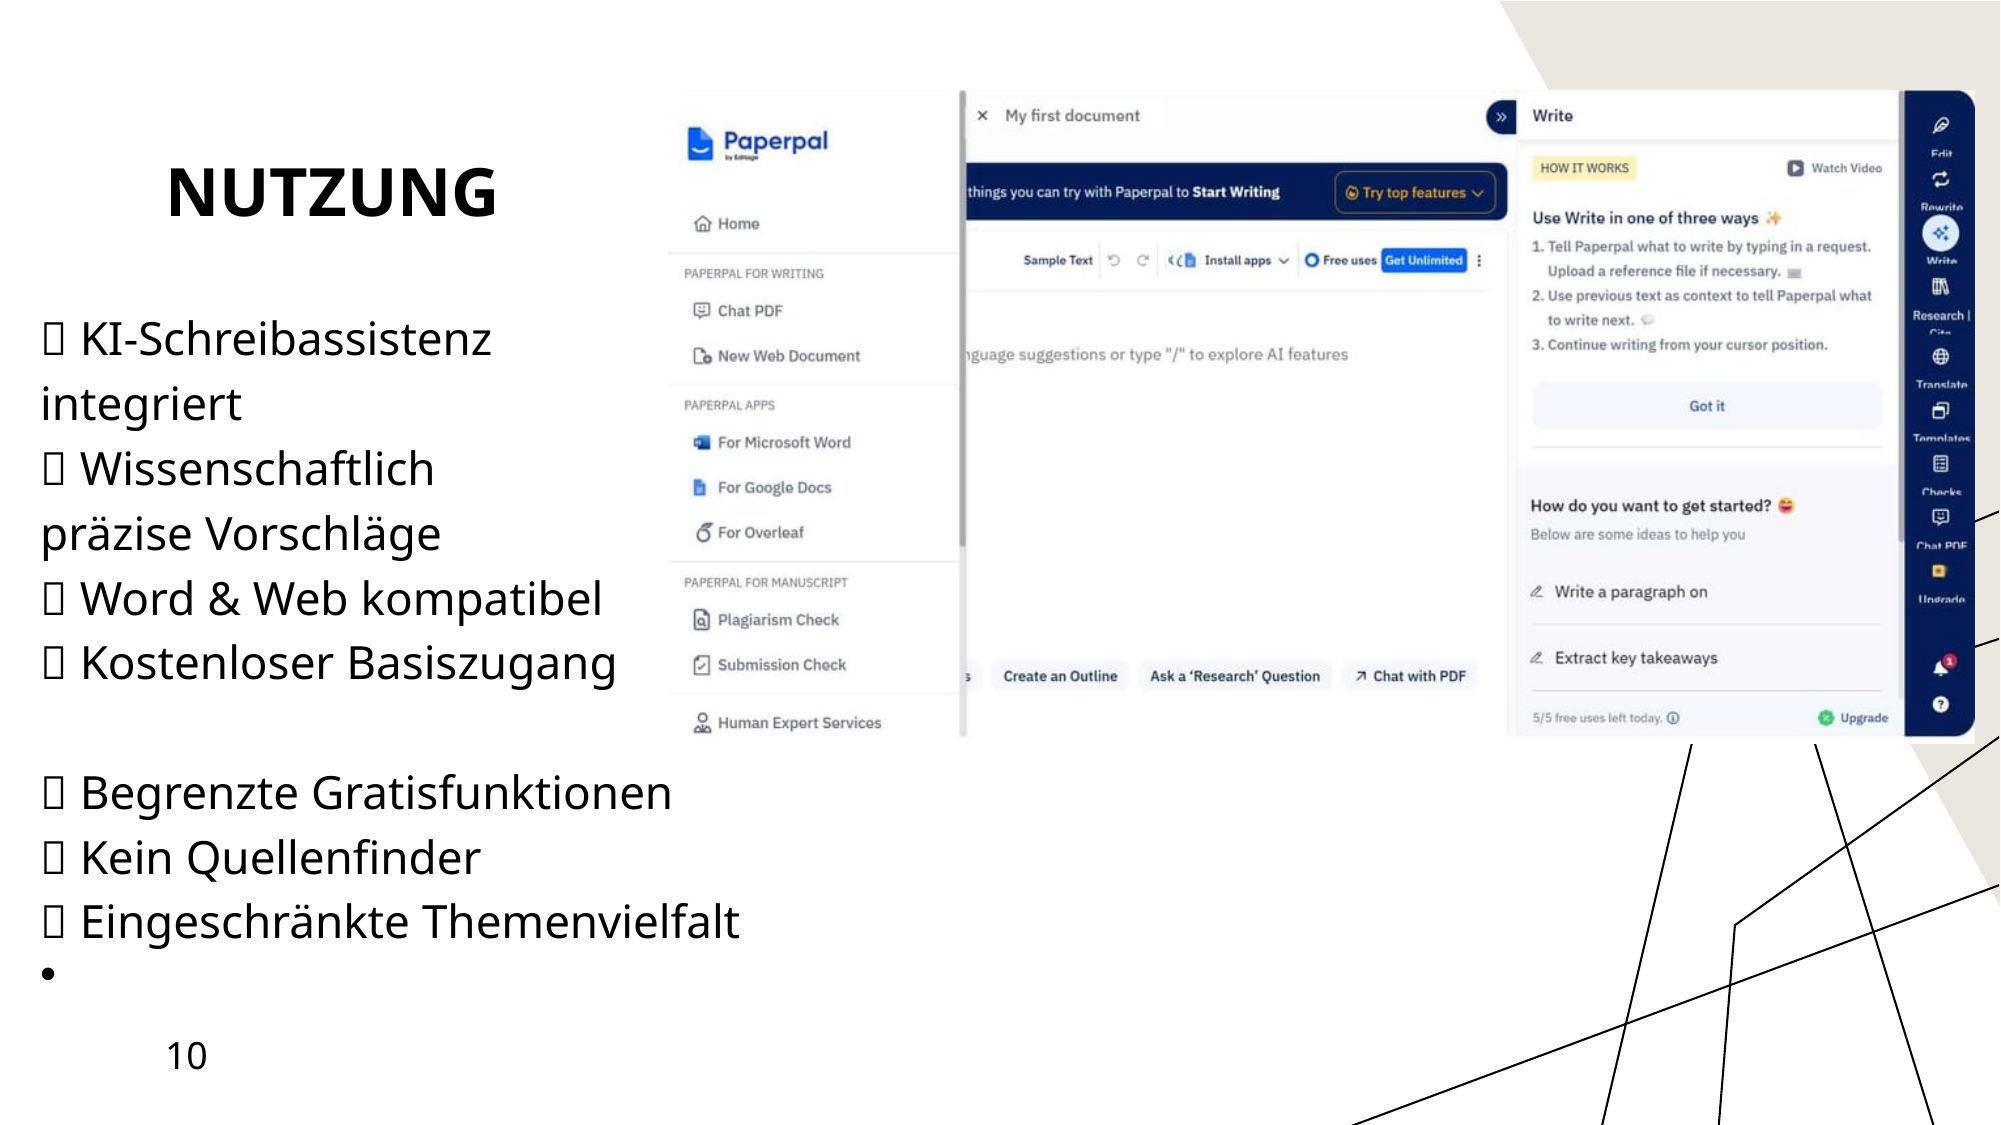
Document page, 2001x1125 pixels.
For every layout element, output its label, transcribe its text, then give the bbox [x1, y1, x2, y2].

text_box [150, 1024, 254, 1074]
picture [668, 90, 1975, 744]
list ✅ KI-Schreibassistenz integriert ✅ Wissenschaftlich präzise Vorschläge ✅ Word & Web kompatibel ✅ Kostenloser Basiszugang ❌ Begrenzte Gratisfunktionen ❌ Kein Quellenfinder ❌ Eingeschränkte Themenvielfalt [25, 313, 1219, 996]
title Nutzung [150, 59, 1344, 313]
